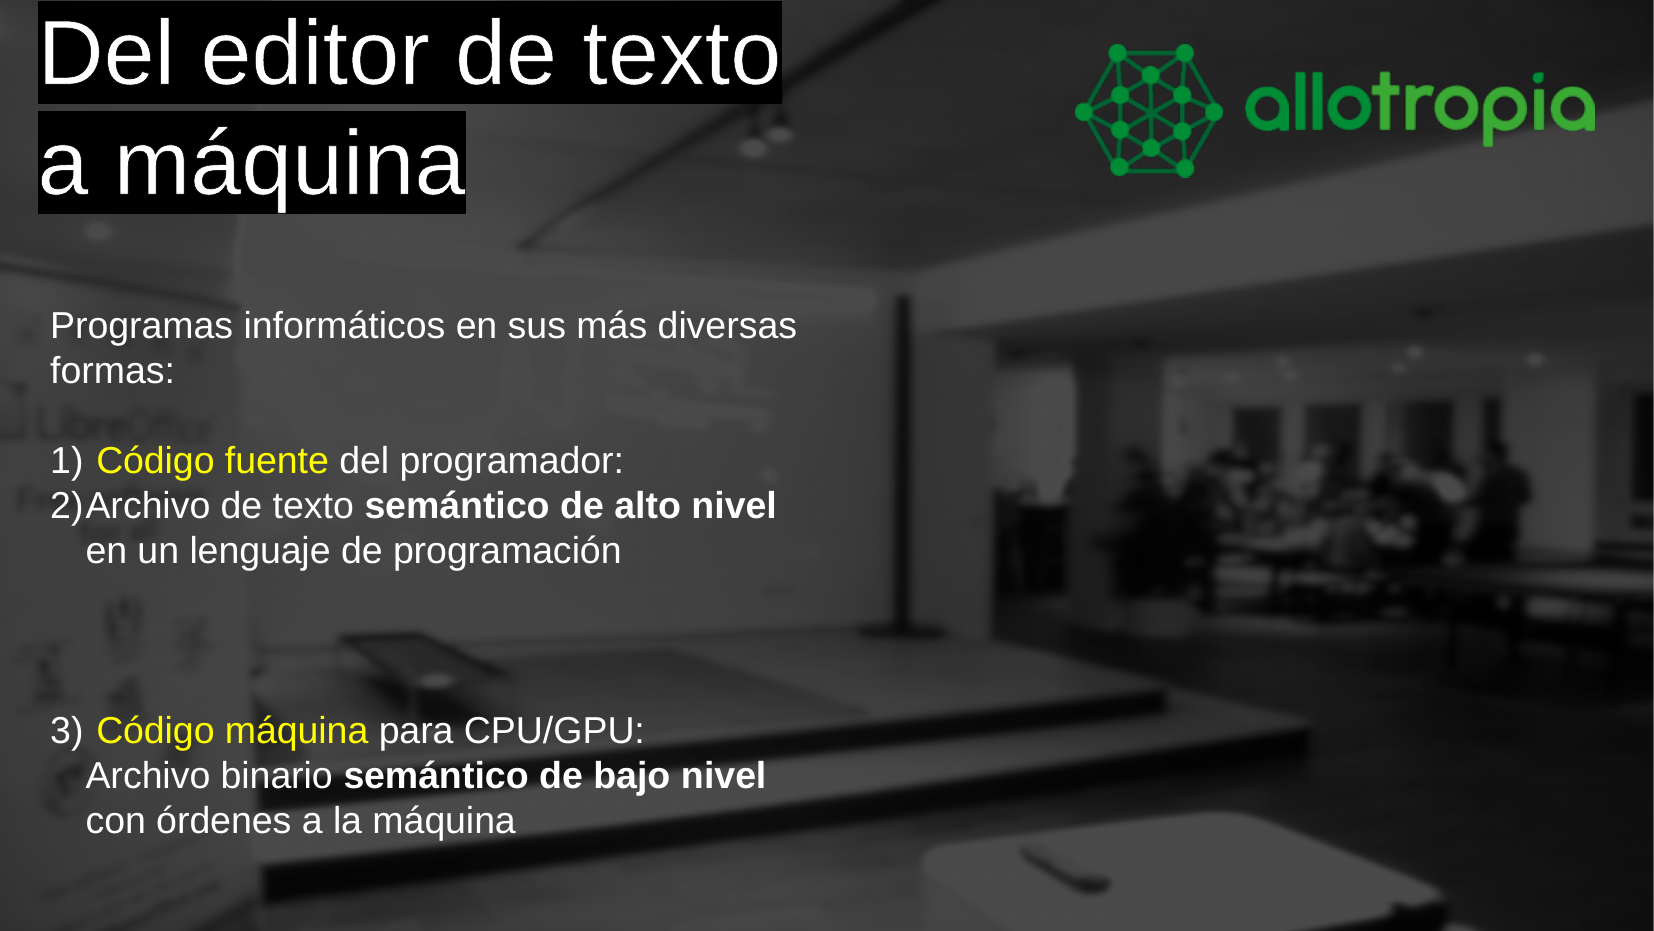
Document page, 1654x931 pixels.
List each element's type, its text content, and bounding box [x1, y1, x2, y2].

title Del editor de texto a máquina [37, 0, 1190, 206]
text_box Programas informáticos en sus más diversas formas: Código fuente del programador: Archivo de texto semántico de alto nivel en un lenguaje de programación Código máquina para CPU/GPU: Archivo binario semántico de bajo nivel con órdenes a la máquina [35, 293, 832, 813]
picture [0, 0, 1654, 931]
